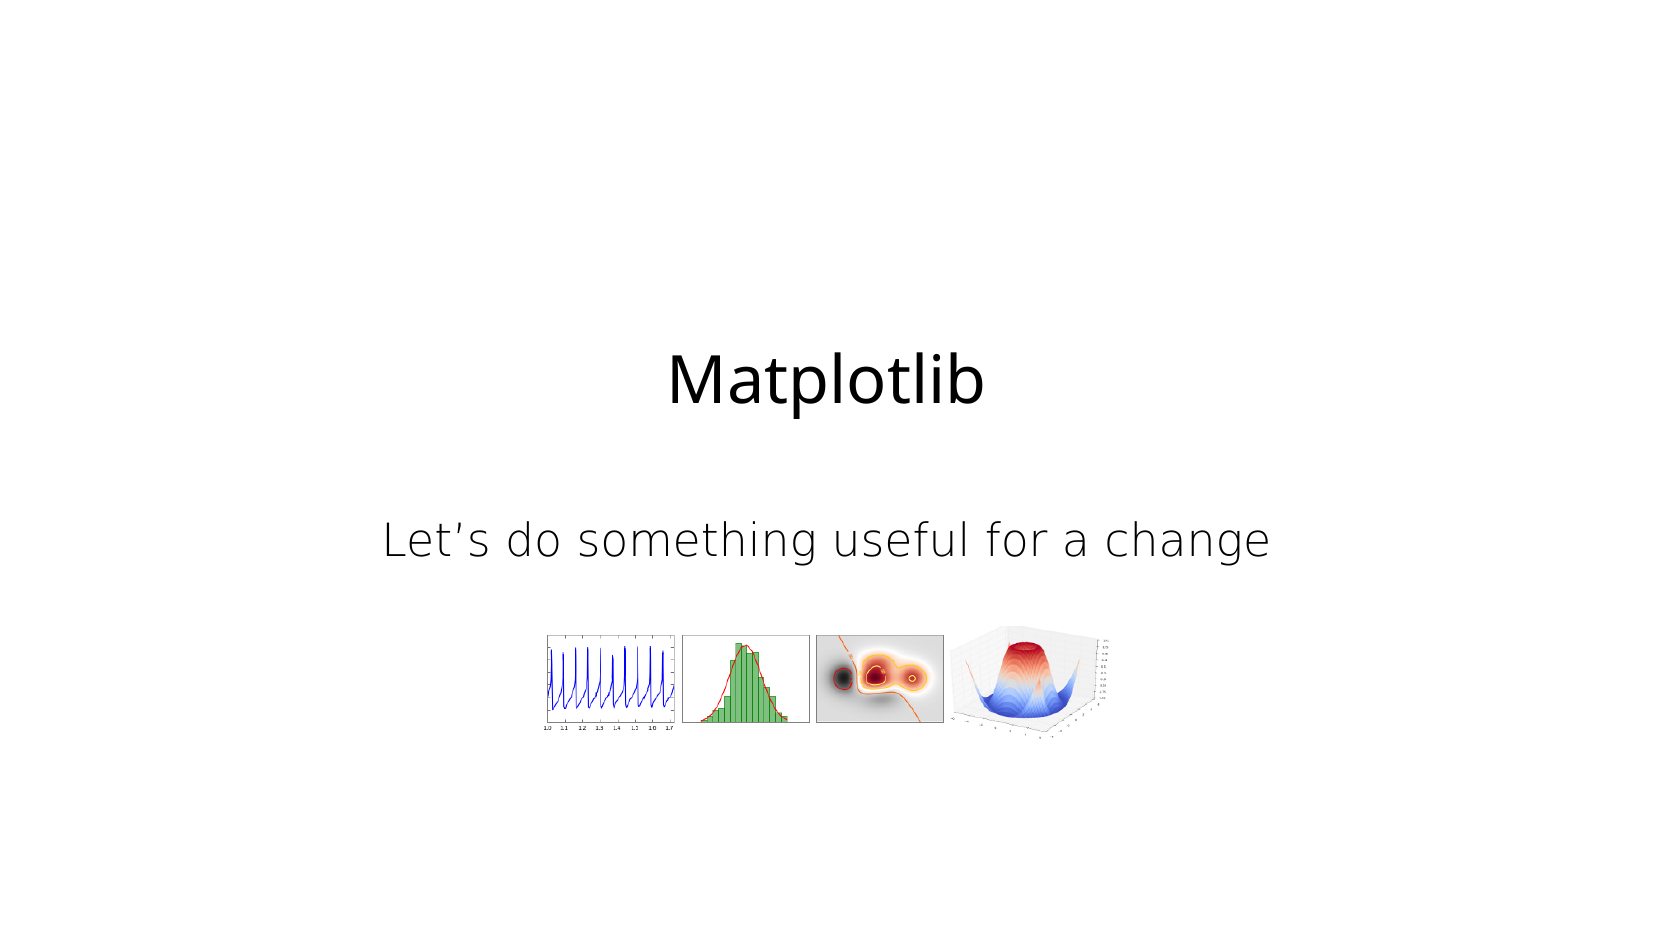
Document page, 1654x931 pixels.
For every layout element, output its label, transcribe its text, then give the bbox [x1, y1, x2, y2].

picture [544, 626, 1110, 741]
subtitle Matplotlib Let’s do something useful for a change [82, 217, 1571, 758]
